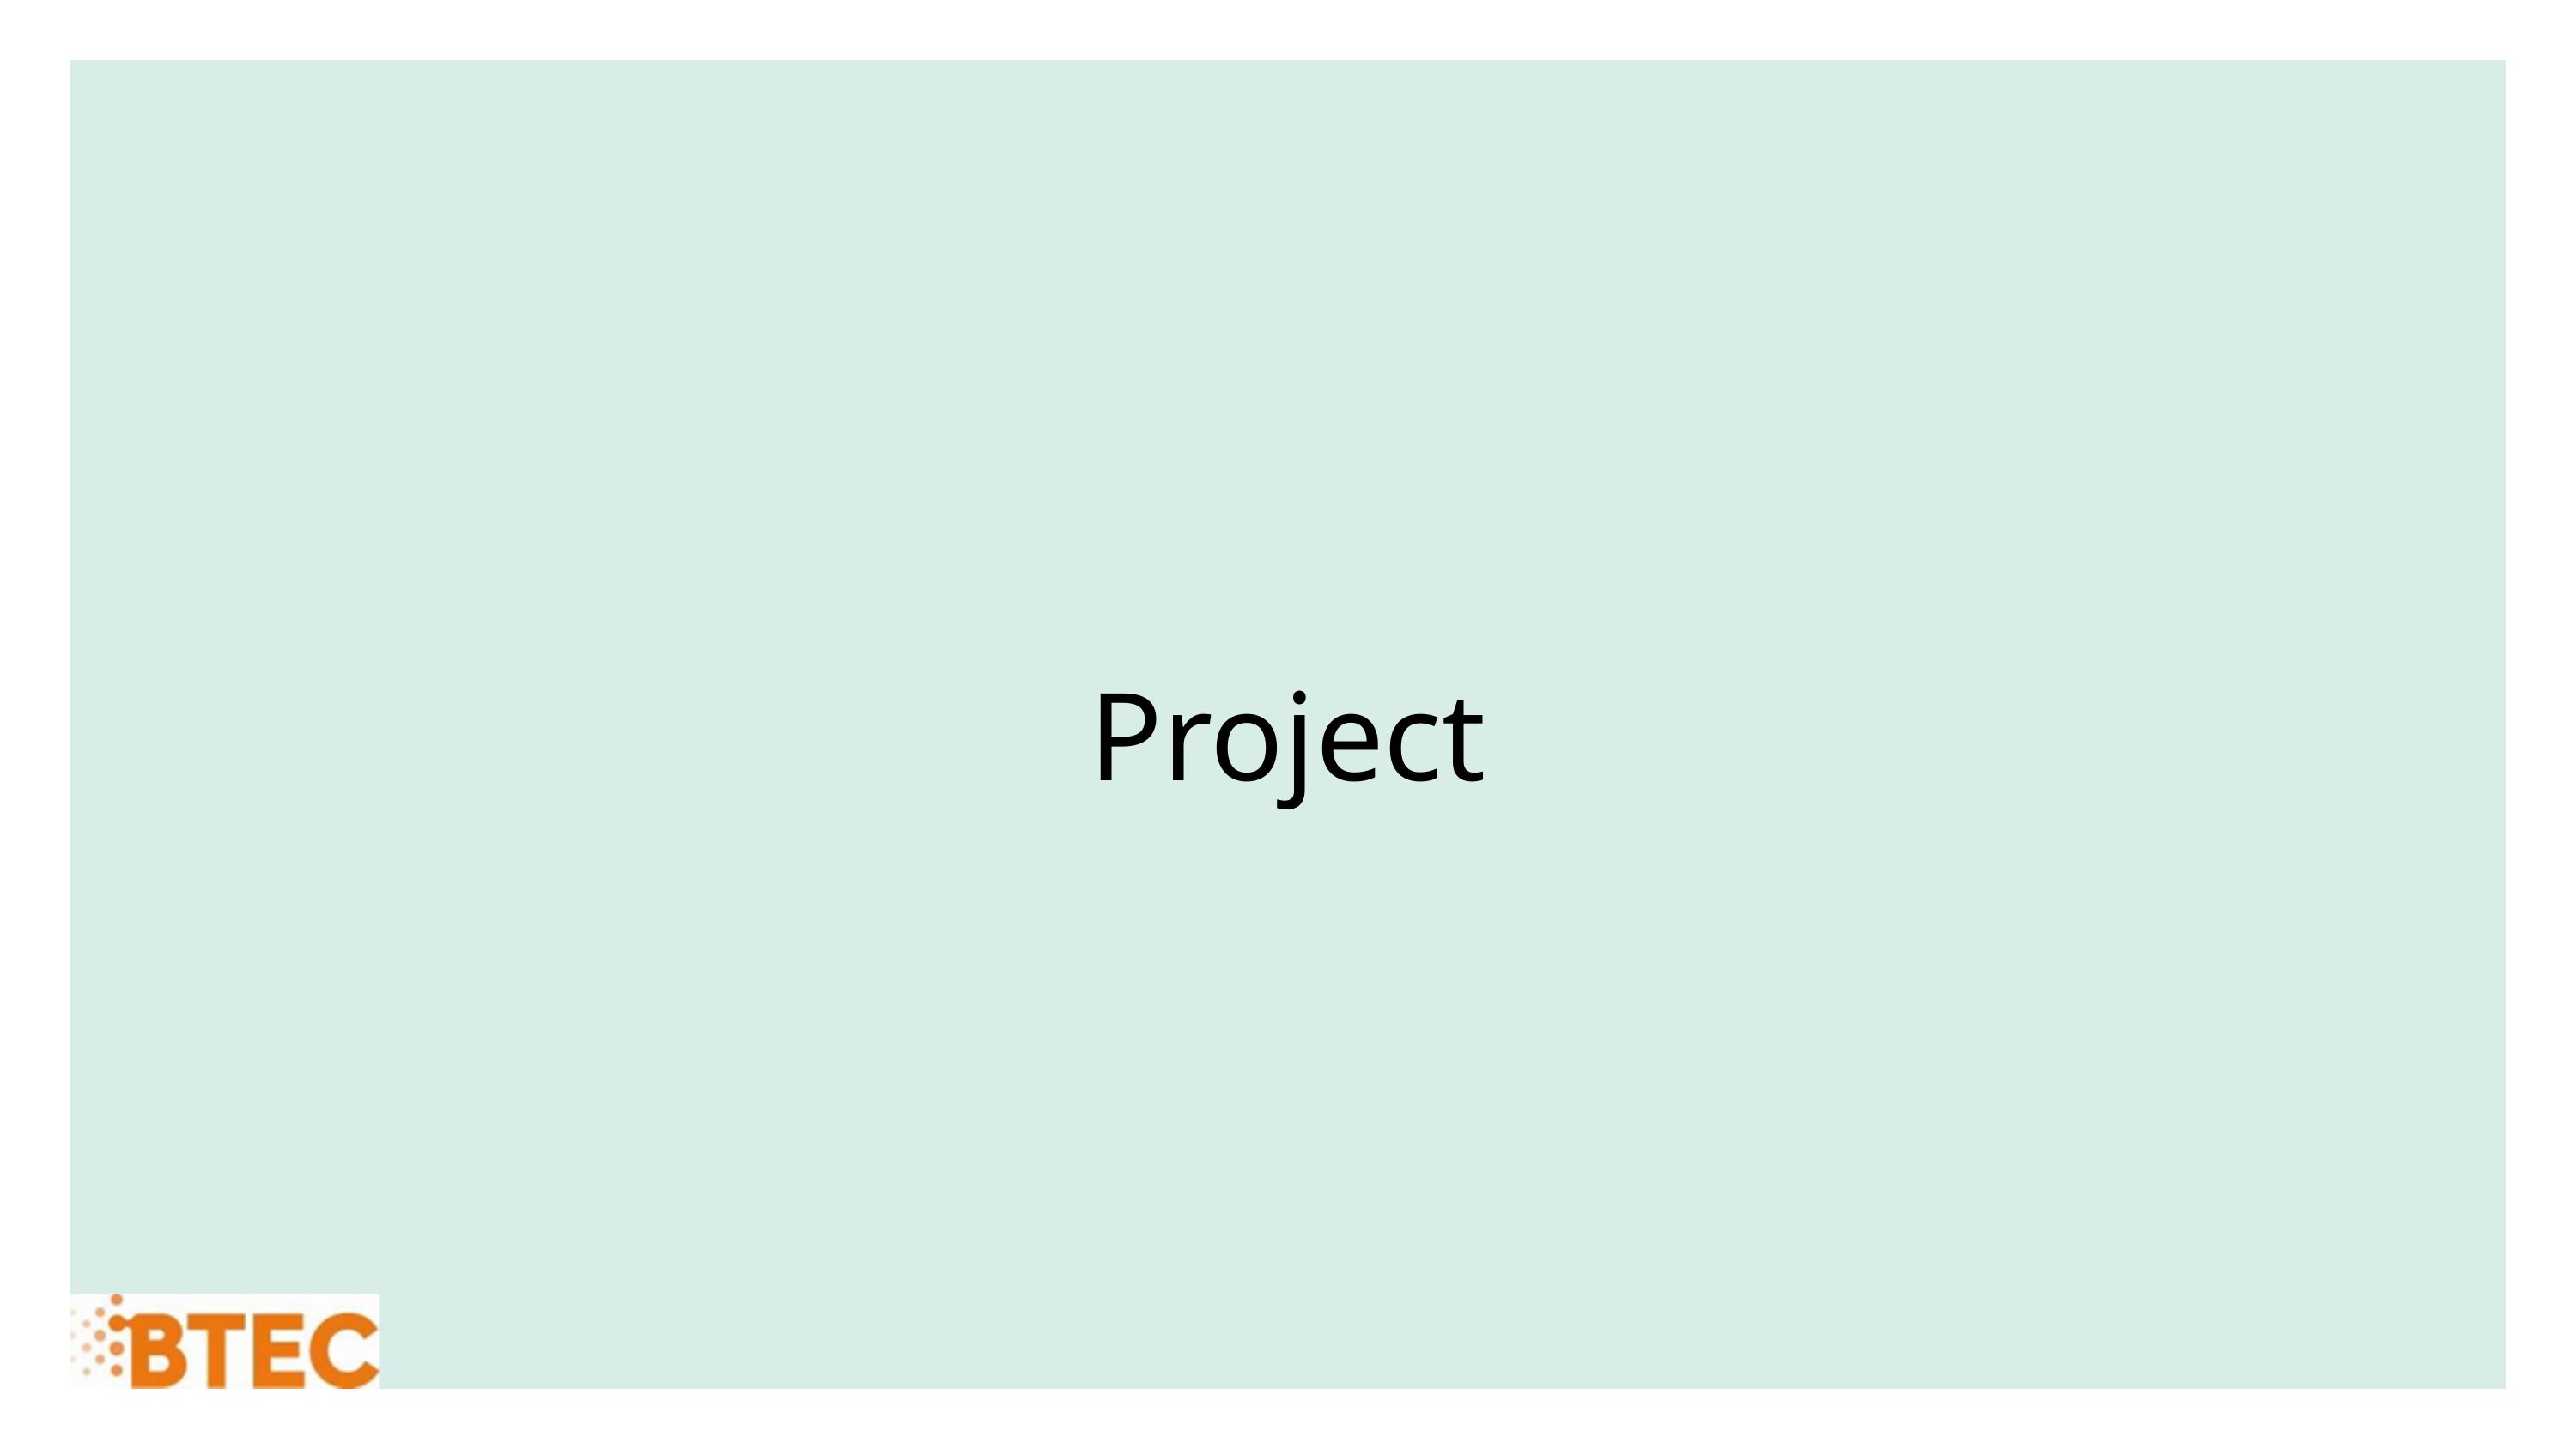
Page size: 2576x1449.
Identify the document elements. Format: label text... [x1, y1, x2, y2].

text_box [70, 60, 2506, 1389]
text_box Project [391, 634, 2185, 791]
